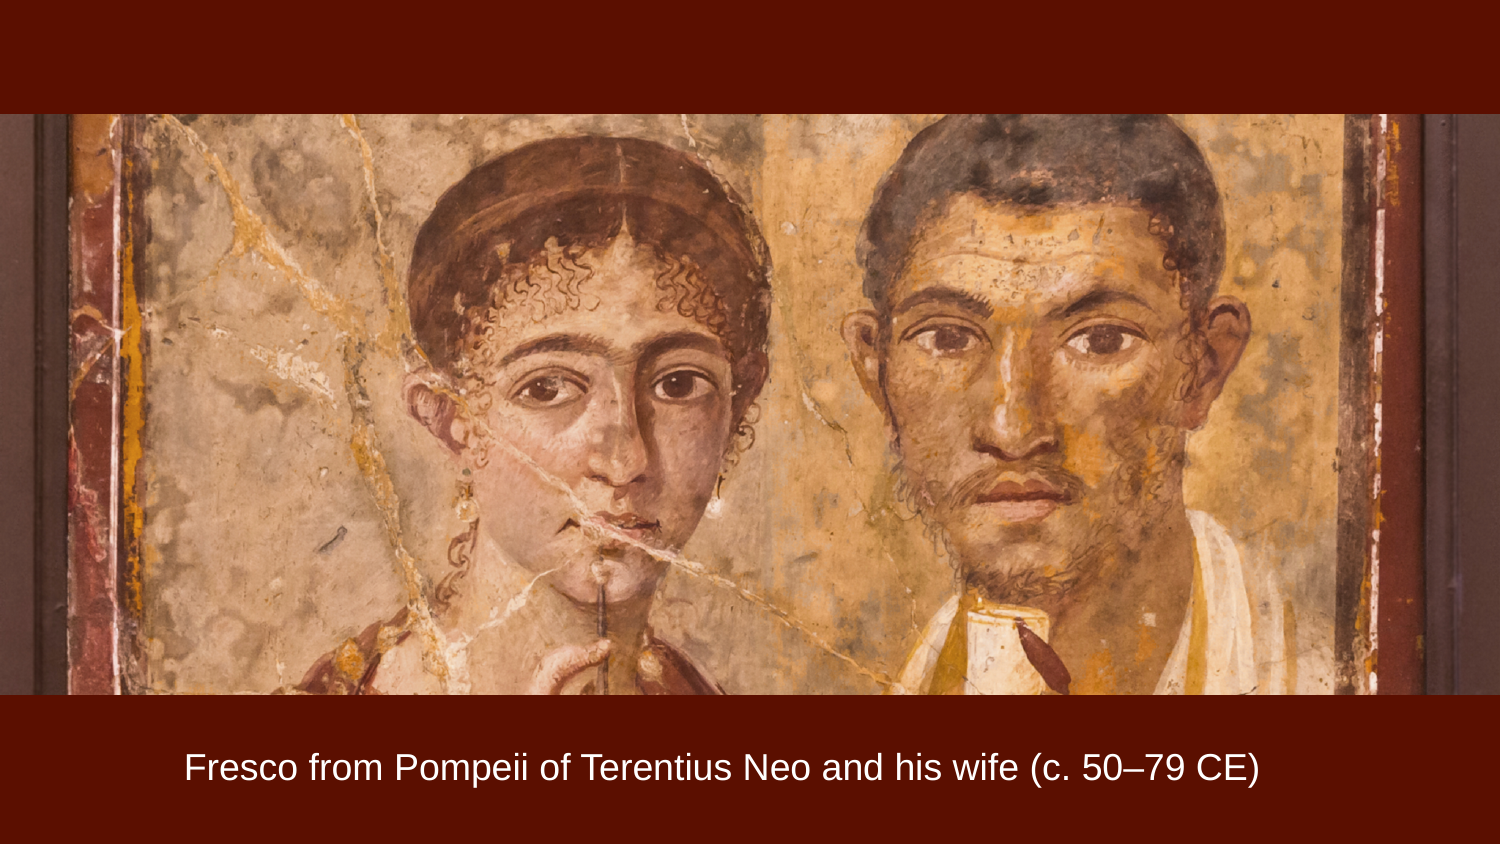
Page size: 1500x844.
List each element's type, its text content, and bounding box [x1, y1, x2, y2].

text_box Fresco from Pompeii of Terentius Neo and his wife (c. 50–79 CE) [168, 728, 1356, 844]
picture [0, 114, 1500, 695]
